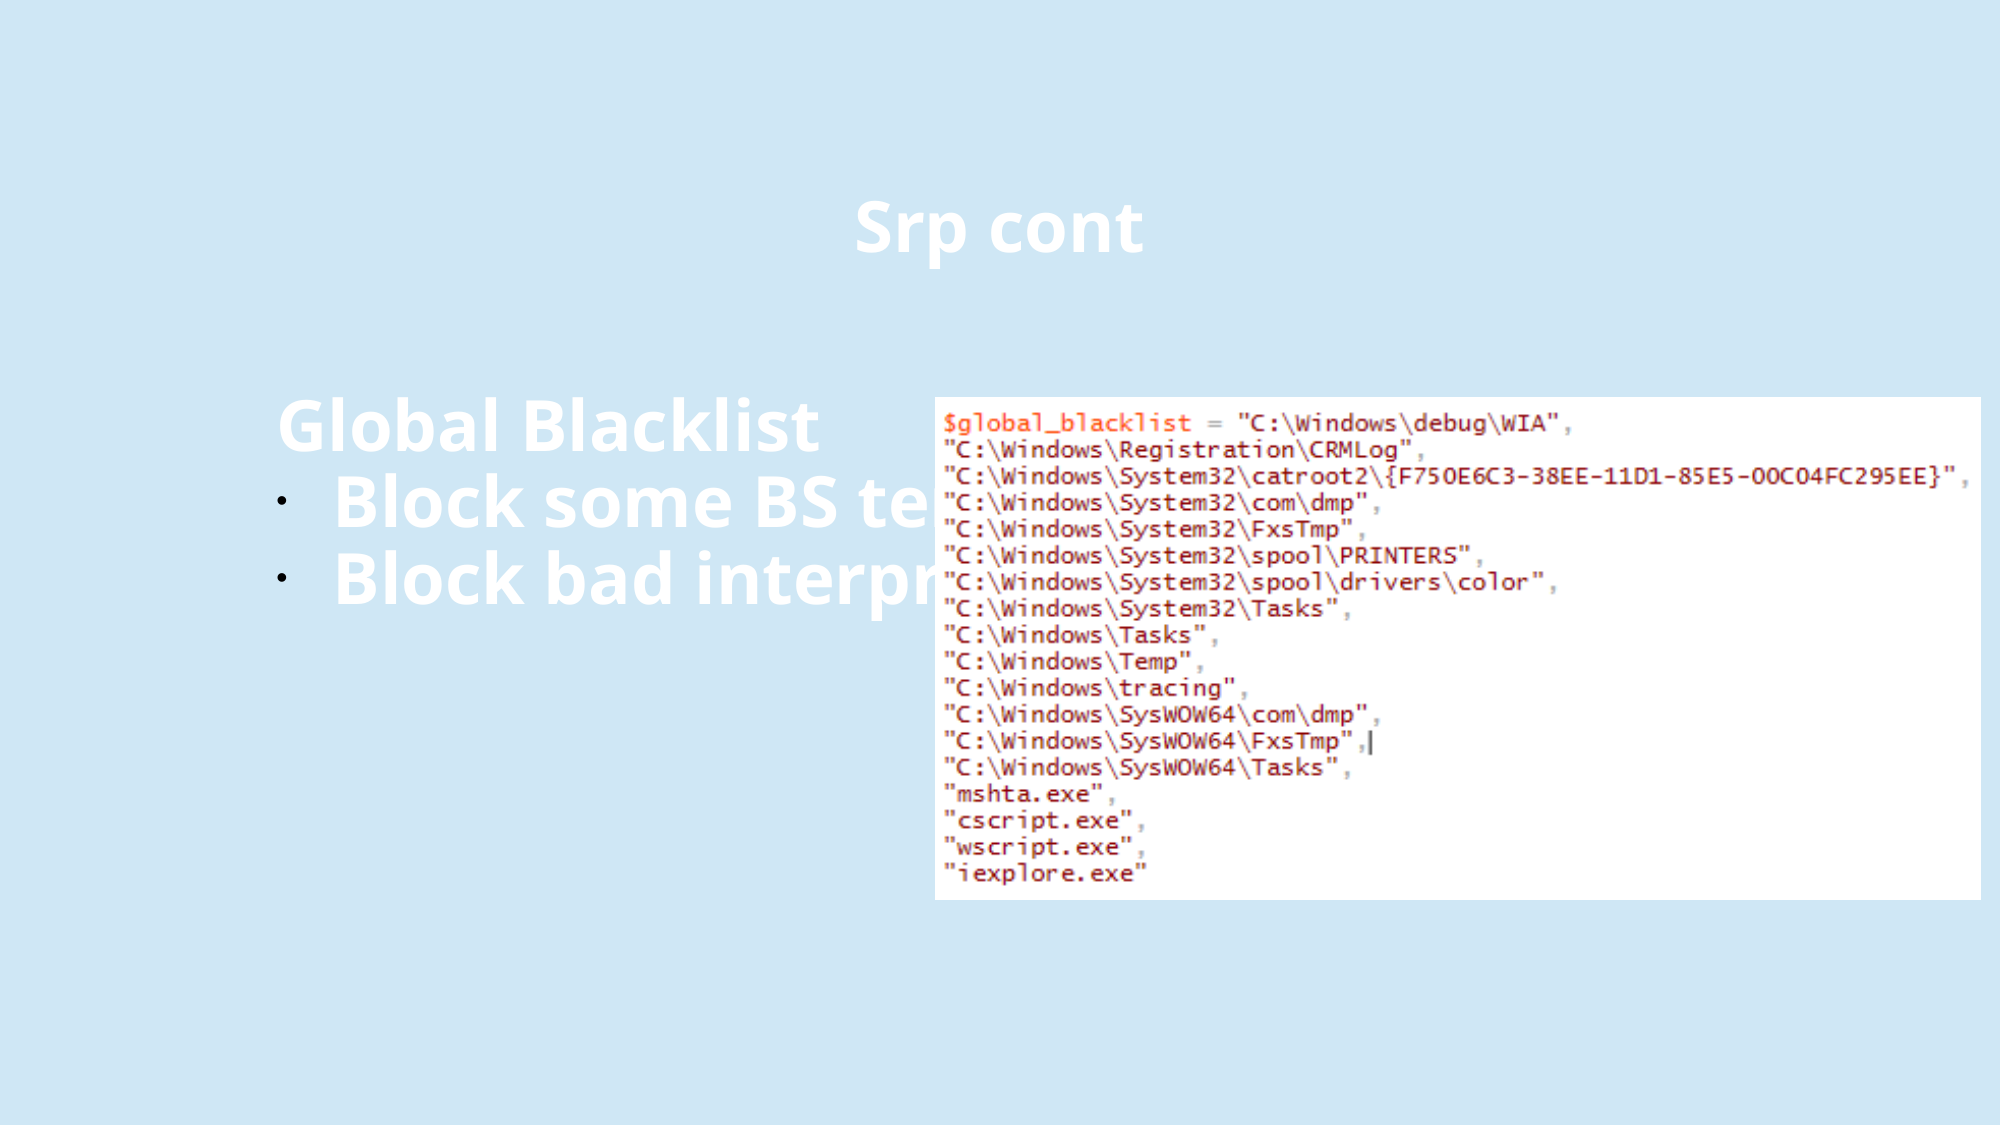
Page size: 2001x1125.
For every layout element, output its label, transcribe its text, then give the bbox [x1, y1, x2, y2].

title Srp cont [261, 184, 1739, 383]
subtitle Global Blacklist Block some BS temp dirs. Block bad interpreters [261, 383, 1739, 863]
picture [935, 397, 1981, 900]
